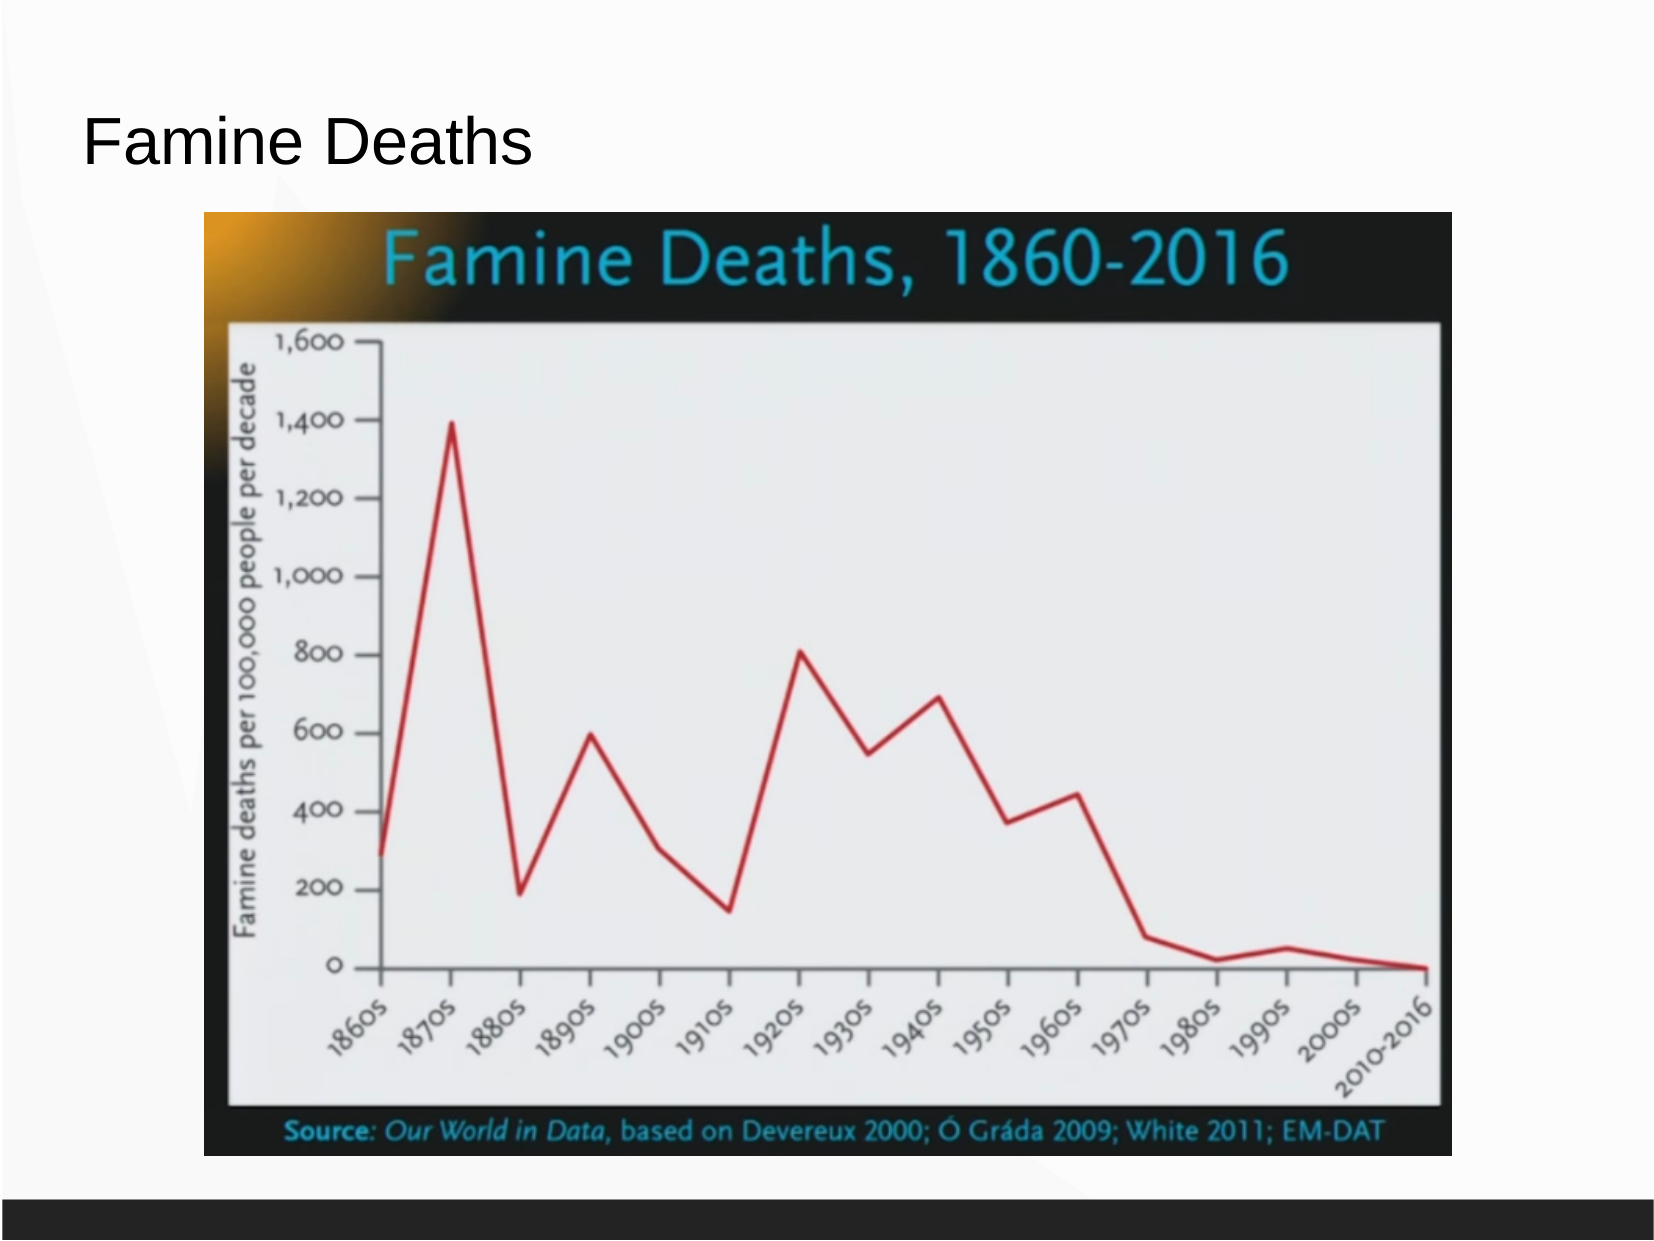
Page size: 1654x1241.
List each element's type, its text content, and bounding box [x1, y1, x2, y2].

picture [2, 0, 1654, 1241]
title Famine Deaths [82, 45, 1571, 238]
